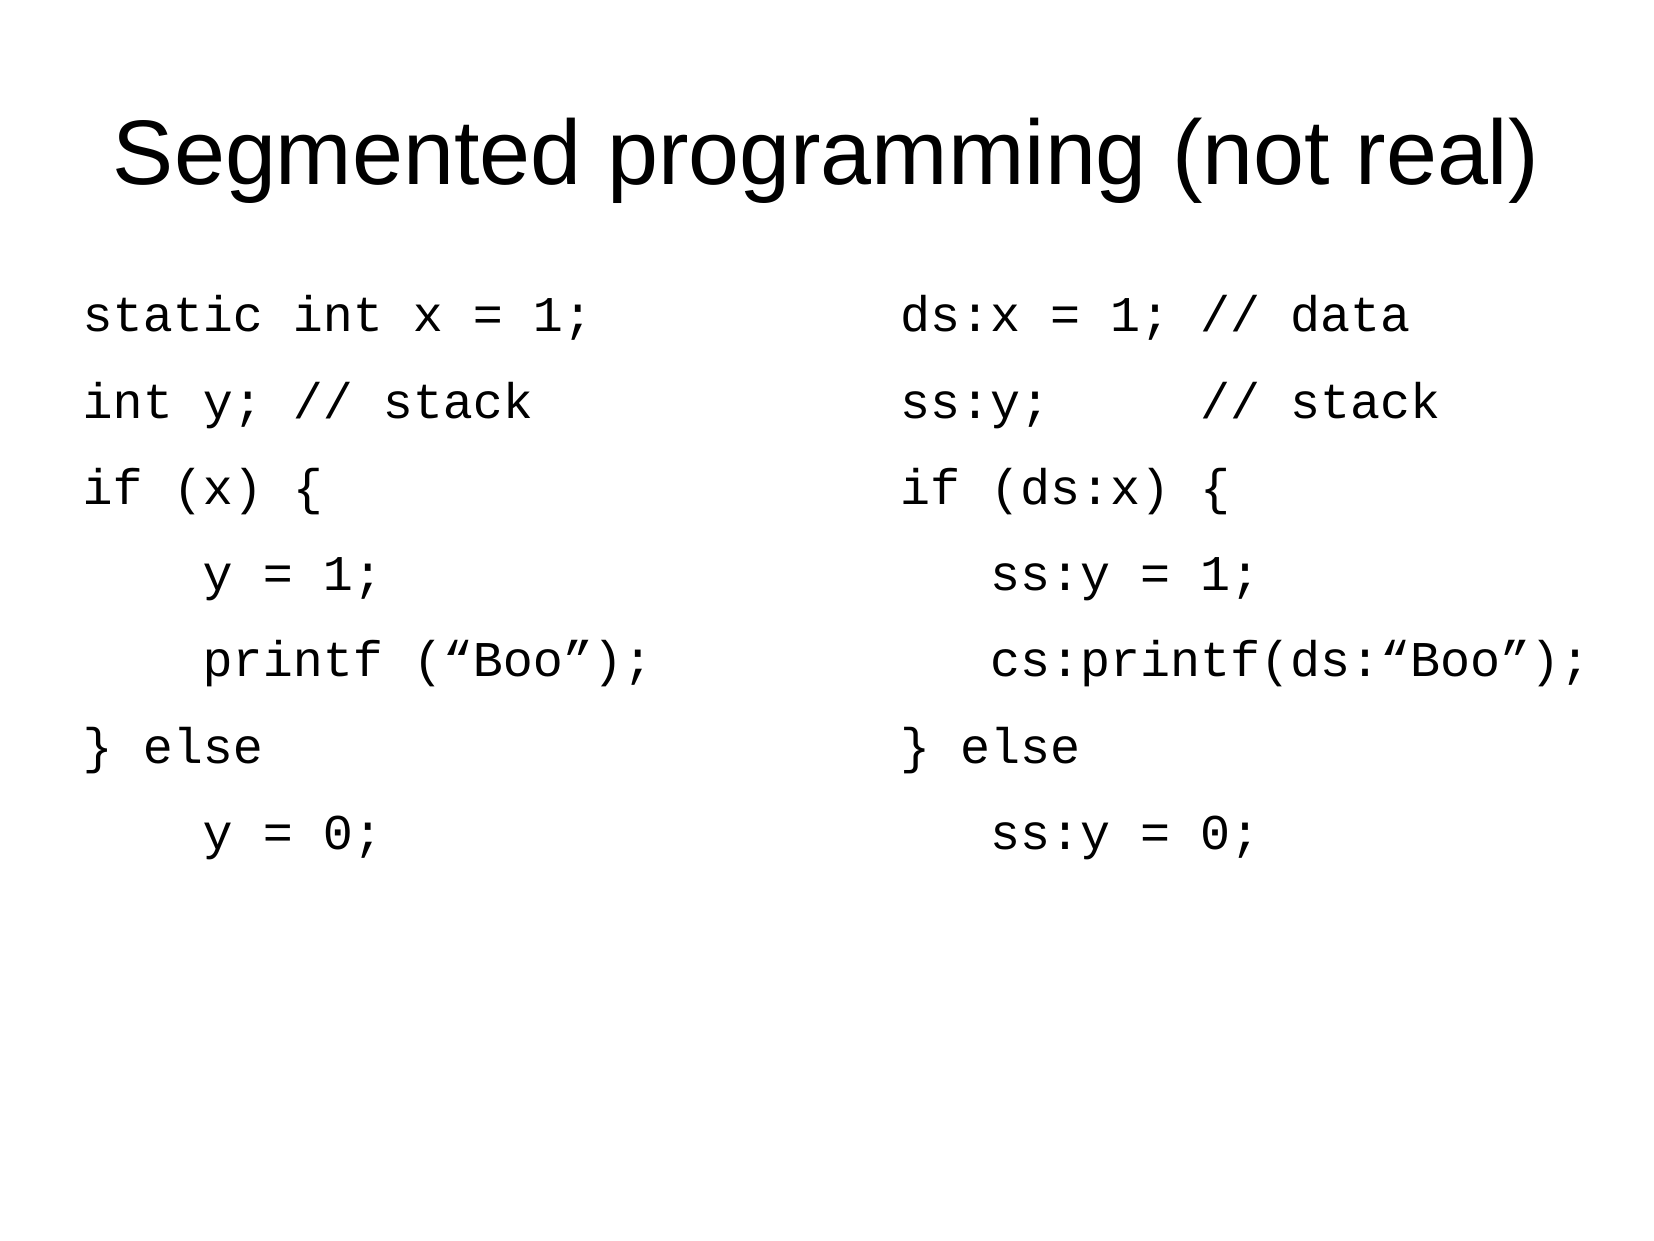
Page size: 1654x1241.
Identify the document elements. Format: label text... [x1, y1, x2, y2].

list ds:x = 1; // data ss:y; // stack if (ds:x) { ss:y = 1; cs:printf(ds:“Boo”); } else ss:y = 0; [900, 290, 1613, 1010]
title Segmented programming (not real) [82, 49, 1571, 257]
list static int x = 1; int y; // stack if (x) { y = 1; printf (“Boo”); } else y = 0; [82, 290, 809, 1010]
